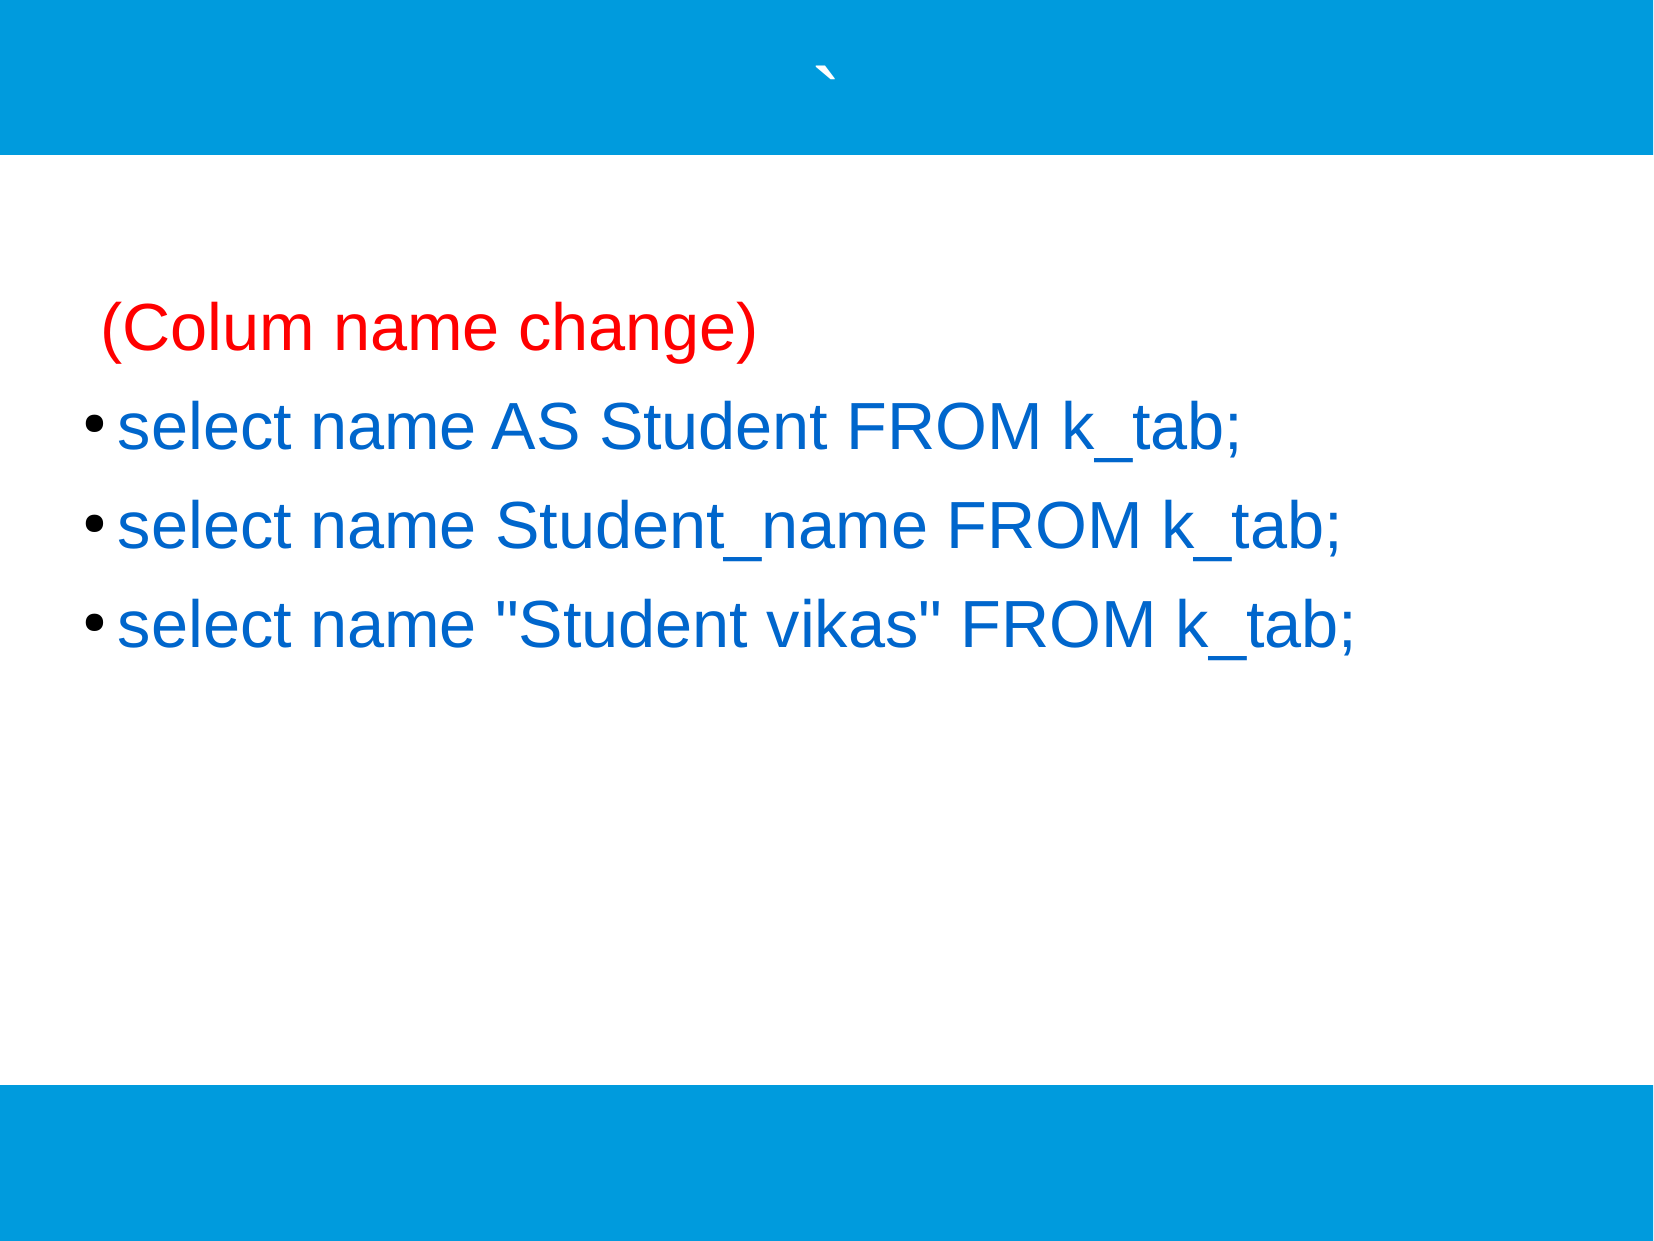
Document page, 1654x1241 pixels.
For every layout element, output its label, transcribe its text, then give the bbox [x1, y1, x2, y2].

title ` [82, 49, 1571, 155]
list (Colum name change) select name AS Student FROM k_tab; select name Student_name FROM k_tab; select name "Student vikas" FROM k_tab; [82, 290, 1571, 1010]
